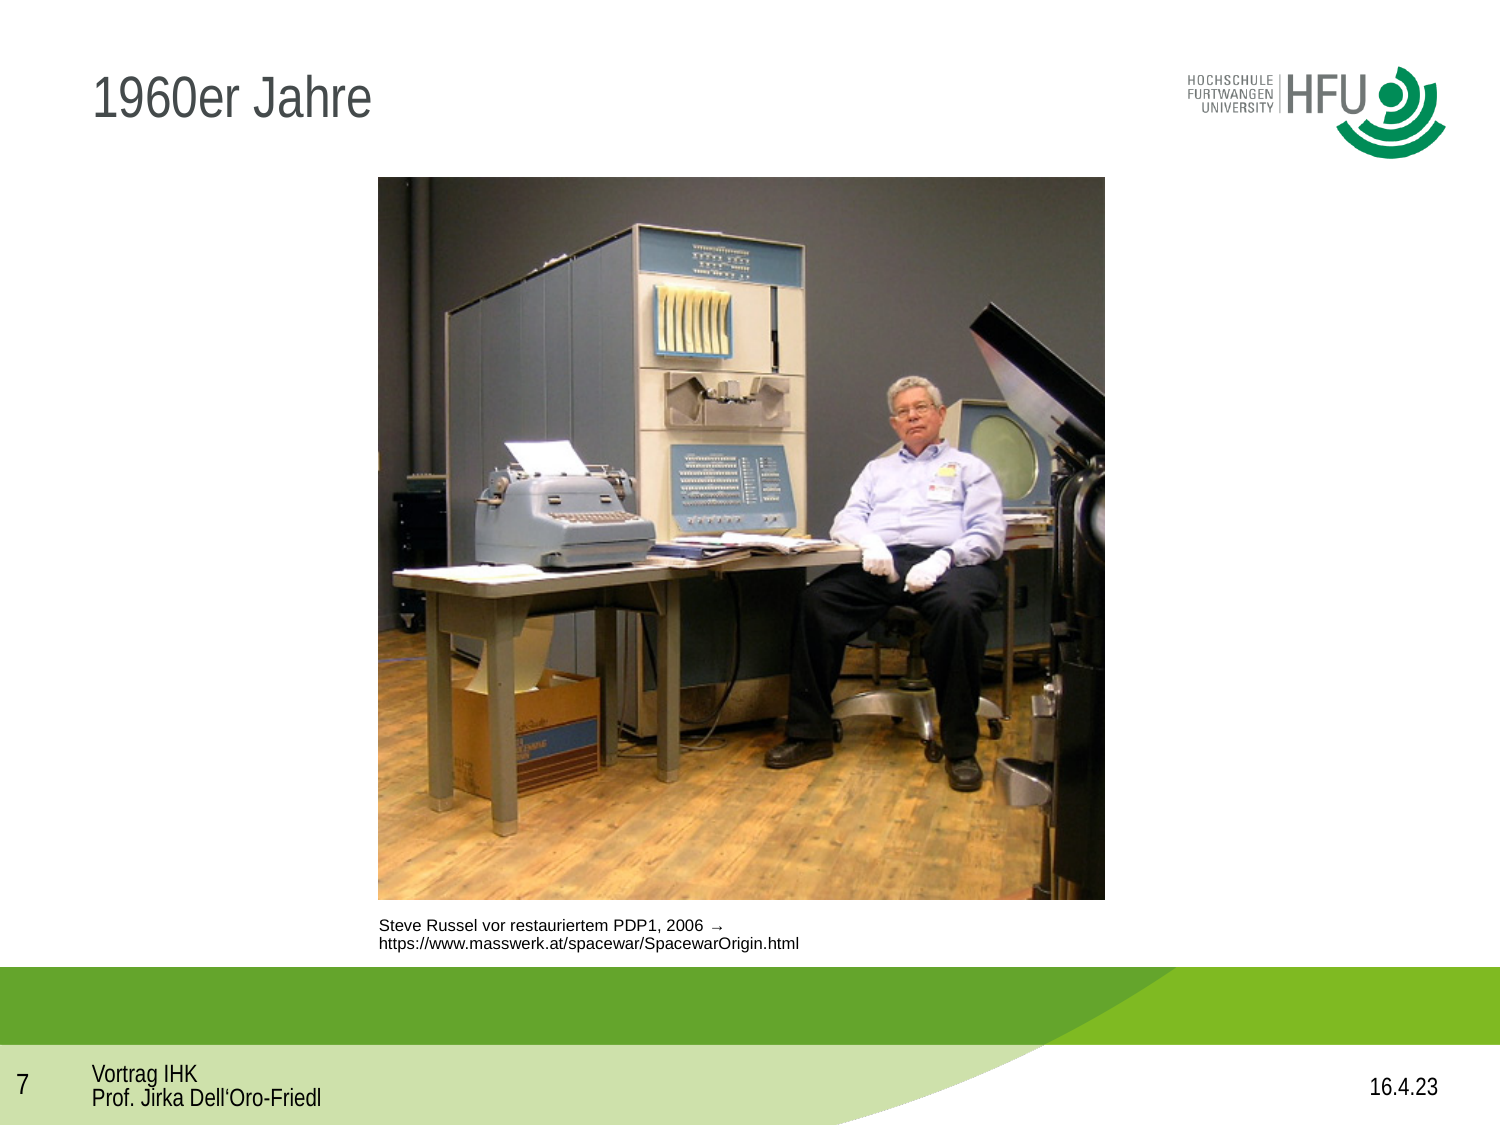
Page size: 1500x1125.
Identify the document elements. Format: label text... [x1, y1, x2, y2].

picture [0, 967, 1500, 1125]
title 1960er Jahre [77, 64, 1353, 153]
picture [1166, 53, 1454, 164]
text_box Steve Russel vor restauriertem PDP1, 2006 → https://www.masswerk.at/spacewar/SpacewarOrigin.html [364, 908, 1276, 961]
picture [378, 177, 1105, 900]
